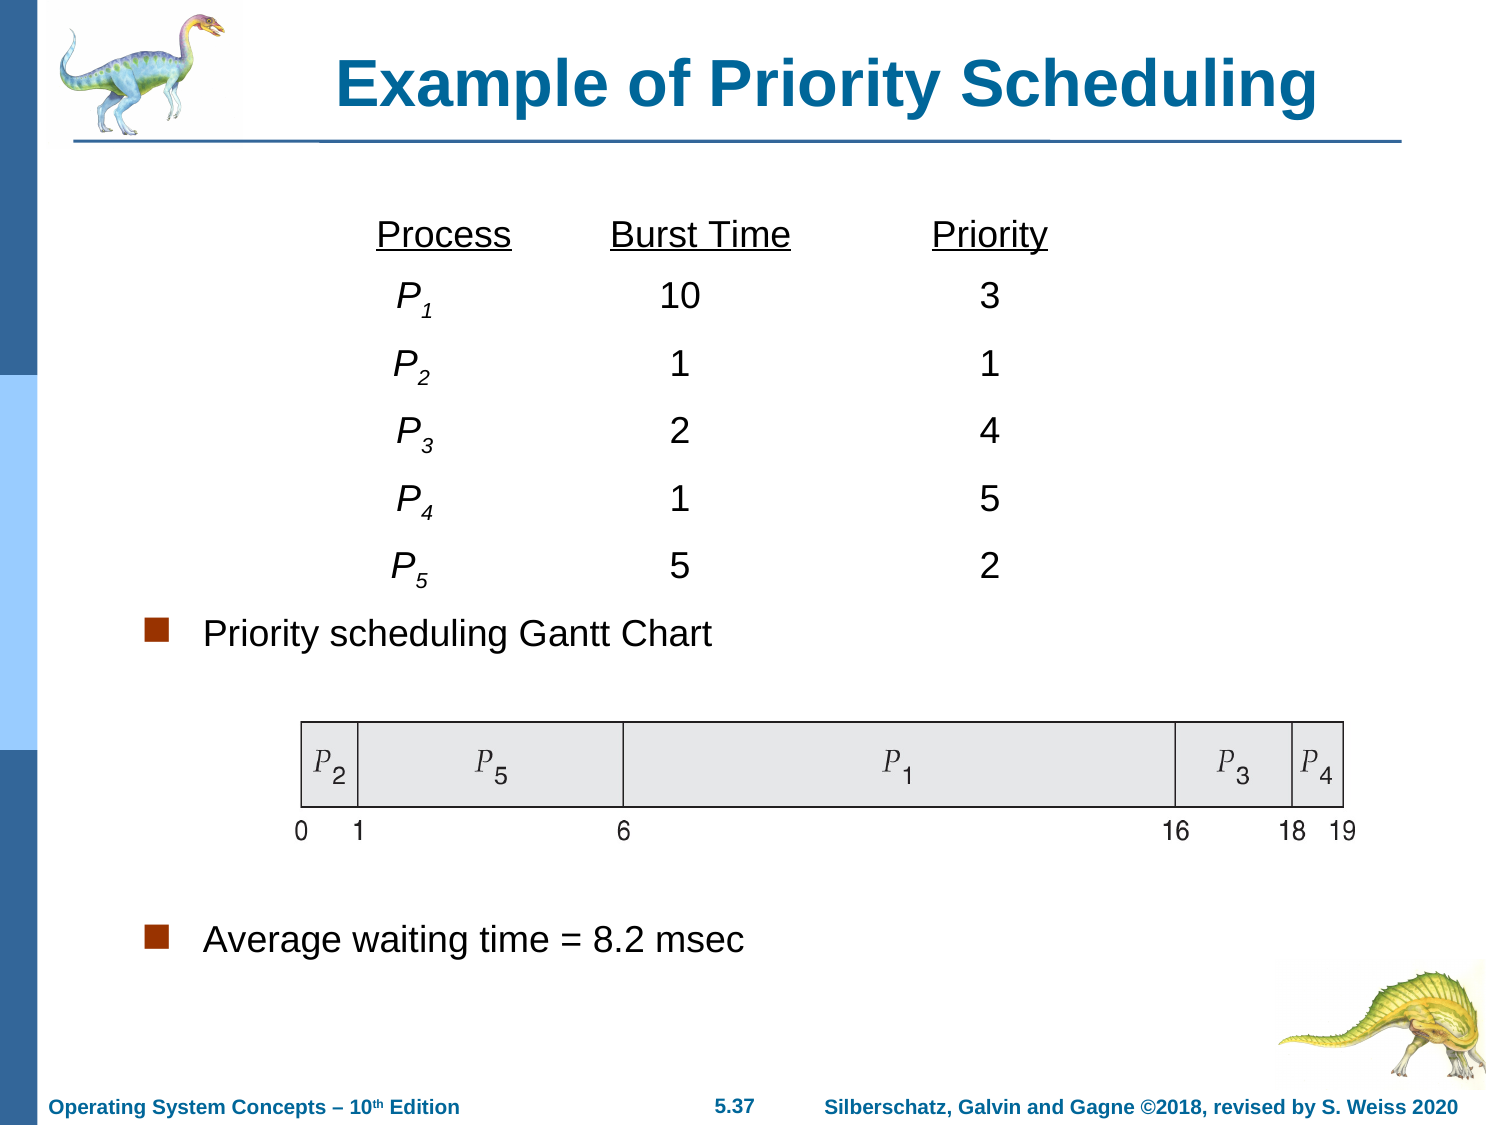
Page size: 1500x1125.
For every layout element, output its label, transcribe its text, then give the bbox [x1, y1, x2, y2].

picture [294, 721, 1356, 846]
picture [1141, 1099, 1149, 1104]
picture [1275, 1005, 1486, 1090]
text_box Example of Priority Scheduling [230, 33, 1426, 128]
picture [46, 0, 243, 149]
text_box ProcessA arri Burst TimeT Priority P1 10 3 P2 1 1 P3 2 4 P4 1 5 P5 5 2 Priority scheduling Gantt Chart Average waiting time = 8.2 msec [132, 202, 1500, 1005]
